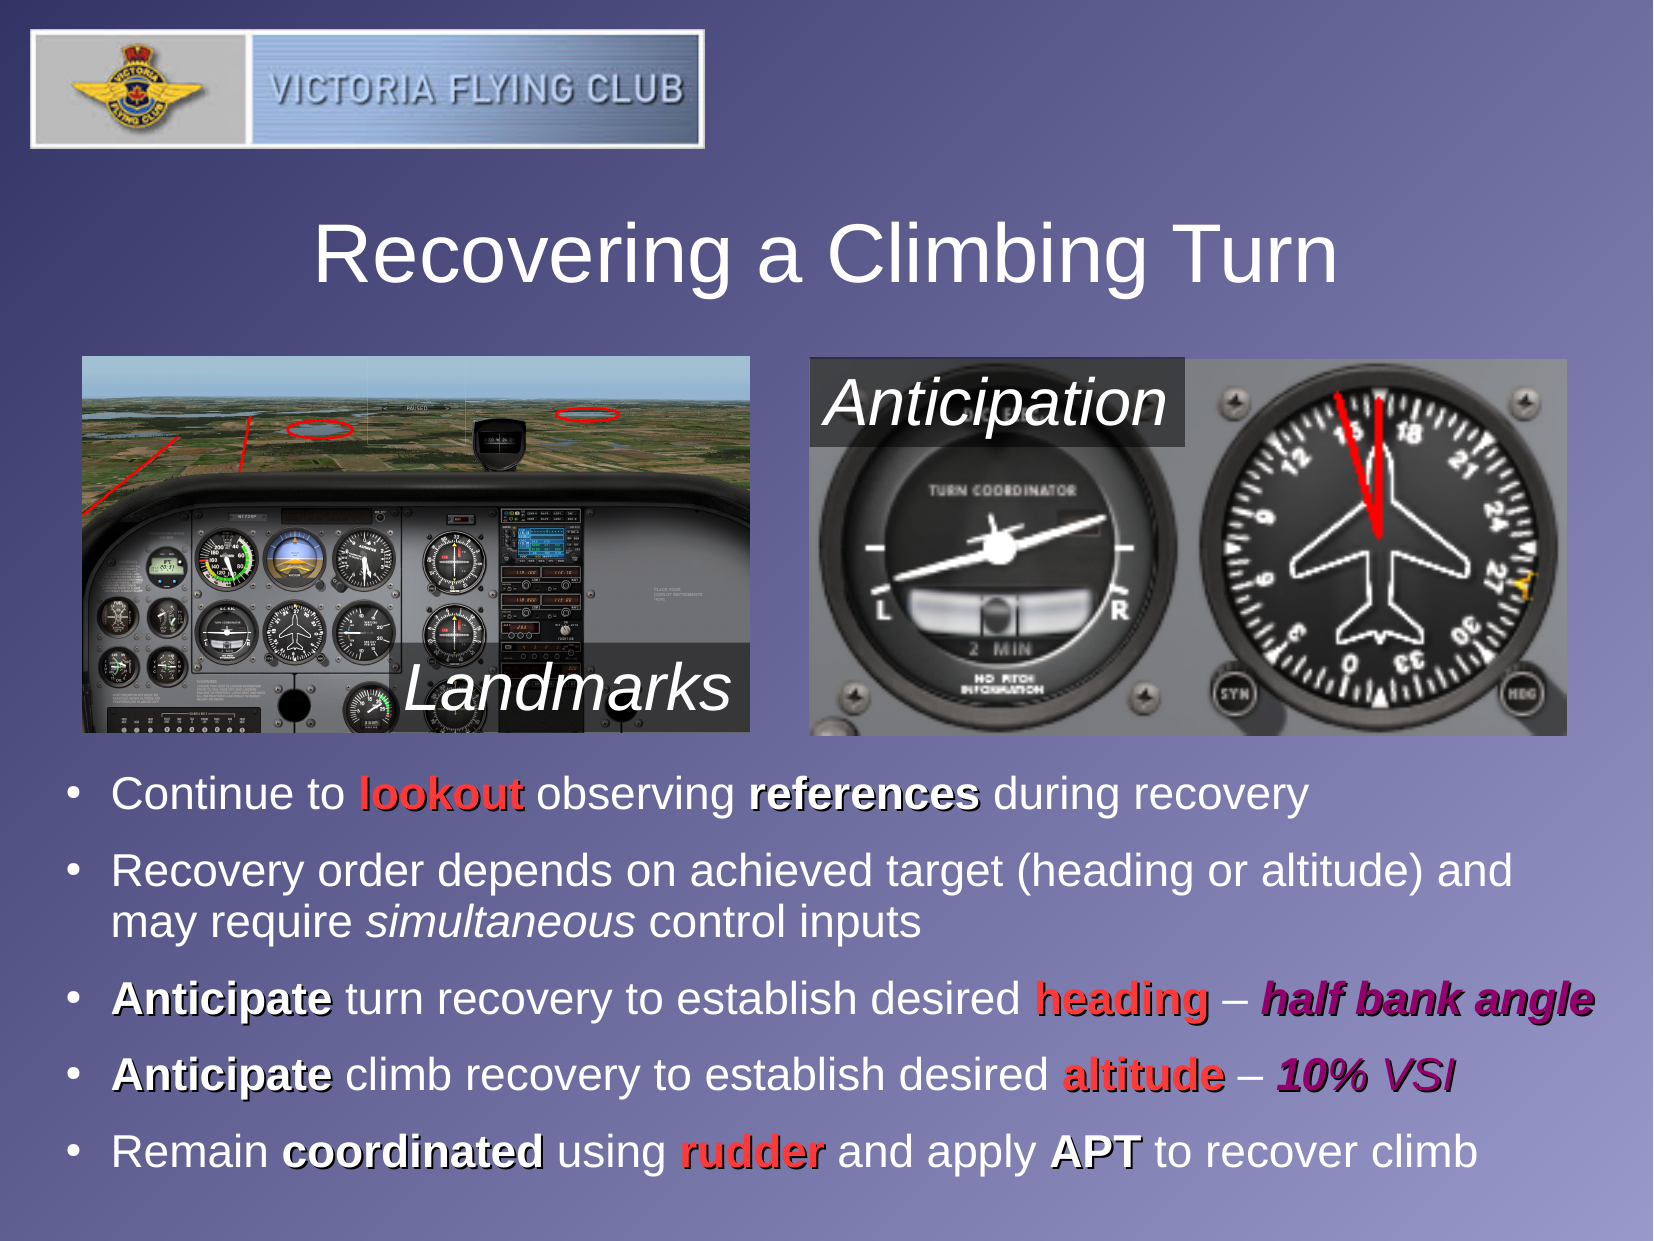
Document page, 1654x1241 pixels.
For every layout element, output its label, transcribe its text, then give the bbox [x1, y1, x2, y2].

list Continue to lookout observing references during recovery Recovery order depends on achieved target (heading or altitude) and may require simultaneous control inputs Anticipate turn recovery to establish desired heading – half bank angle Anticipate climb recovery to establish desired altitude – 10% VSI Remain coordinated using rudder and apply APT to recover climb [50, 767, 1603, 1188]
picture [82, 356, 750, 733]
text_box Anticipation [809, 357, 1185, 447]
picture [809, 359, 1567, 736]
picture [30, 29, 705, 149]
text_box Landmarks [389, 642, 750, 733]
title Recovering a Climbing Turn [82, 150, 1571, 358]
